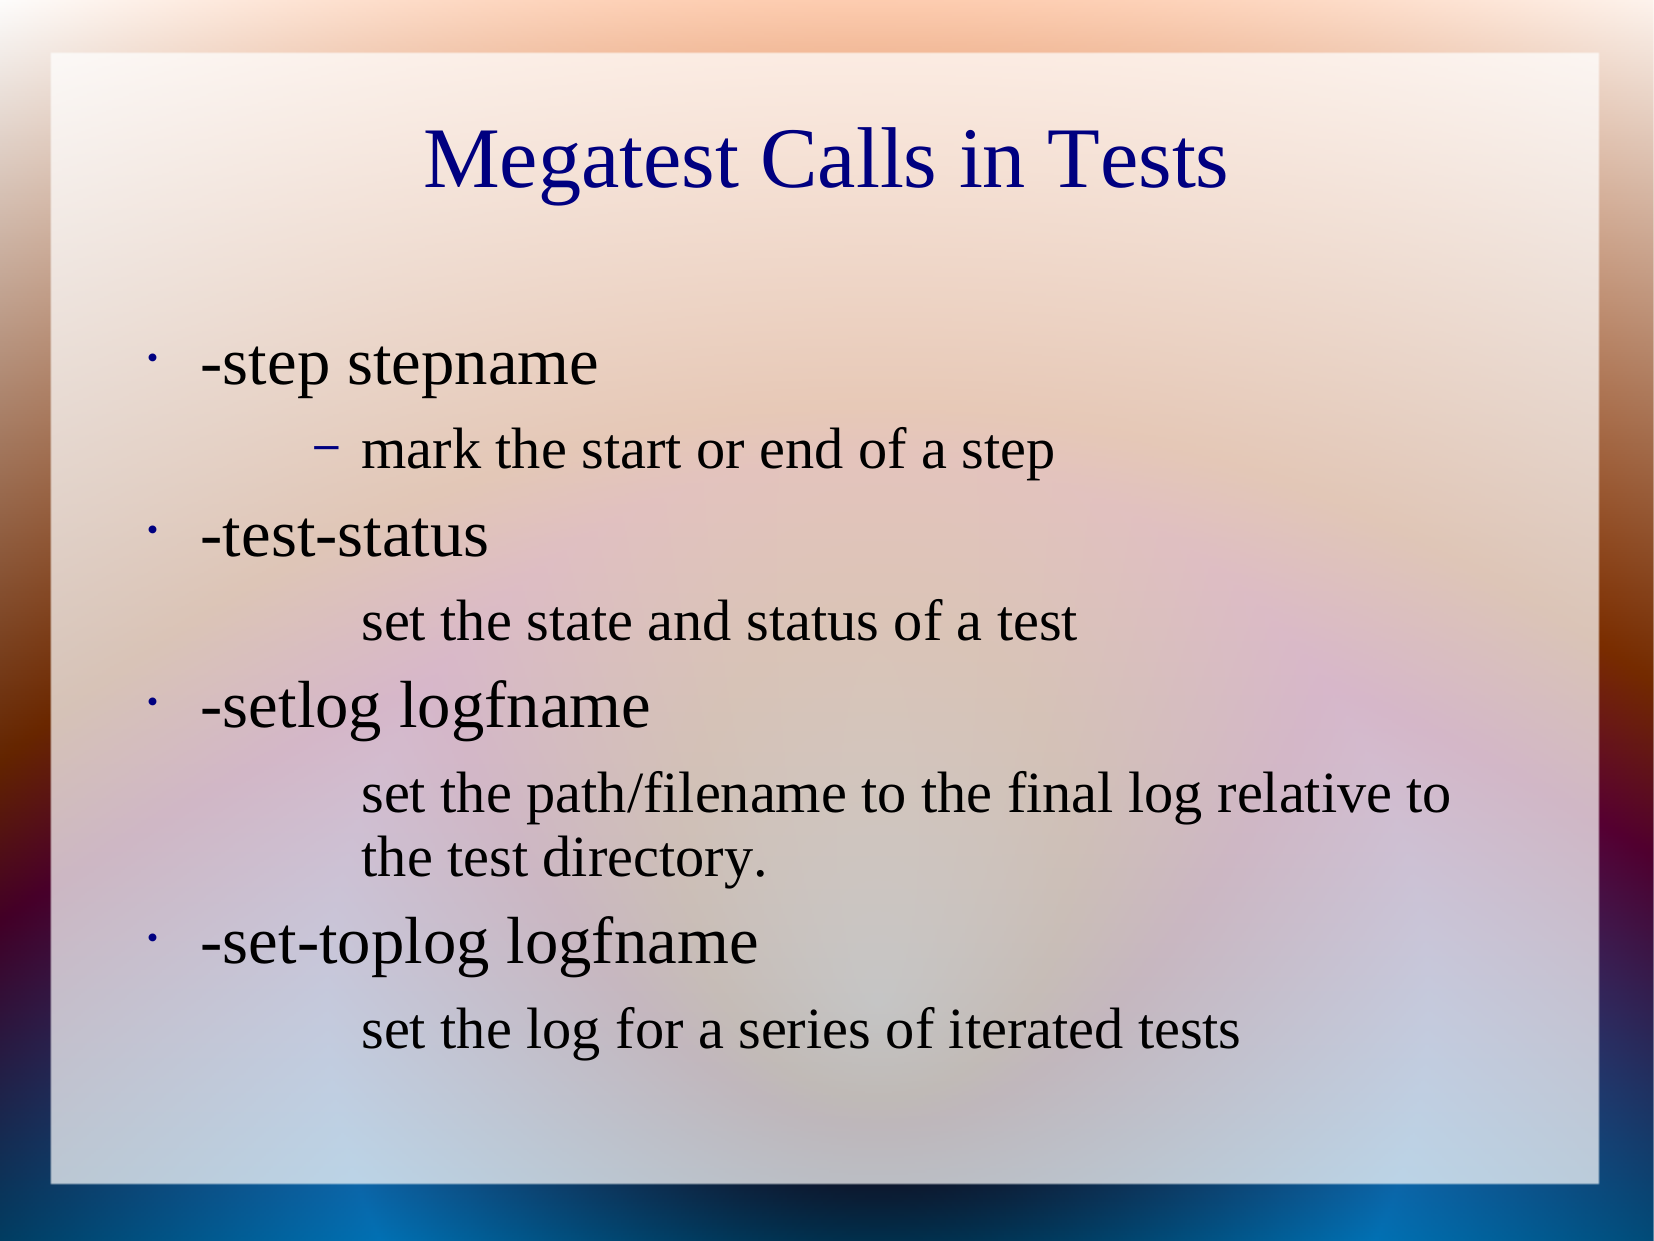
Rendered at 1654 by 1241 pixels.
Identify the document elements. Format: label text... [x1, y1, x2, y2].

list -step stepname mark the start or end of a step -test-status set the state and status of a test -setlog logfname set the path/filename to the final log relative to the test directory. -set-toplog logfname set the log for a series of iterated tests [129, 324, 1489, 1055]
title Megatest Calls in Tests [82, 55, 1571, 263]
picture [0, 0, 1654, 1241]
